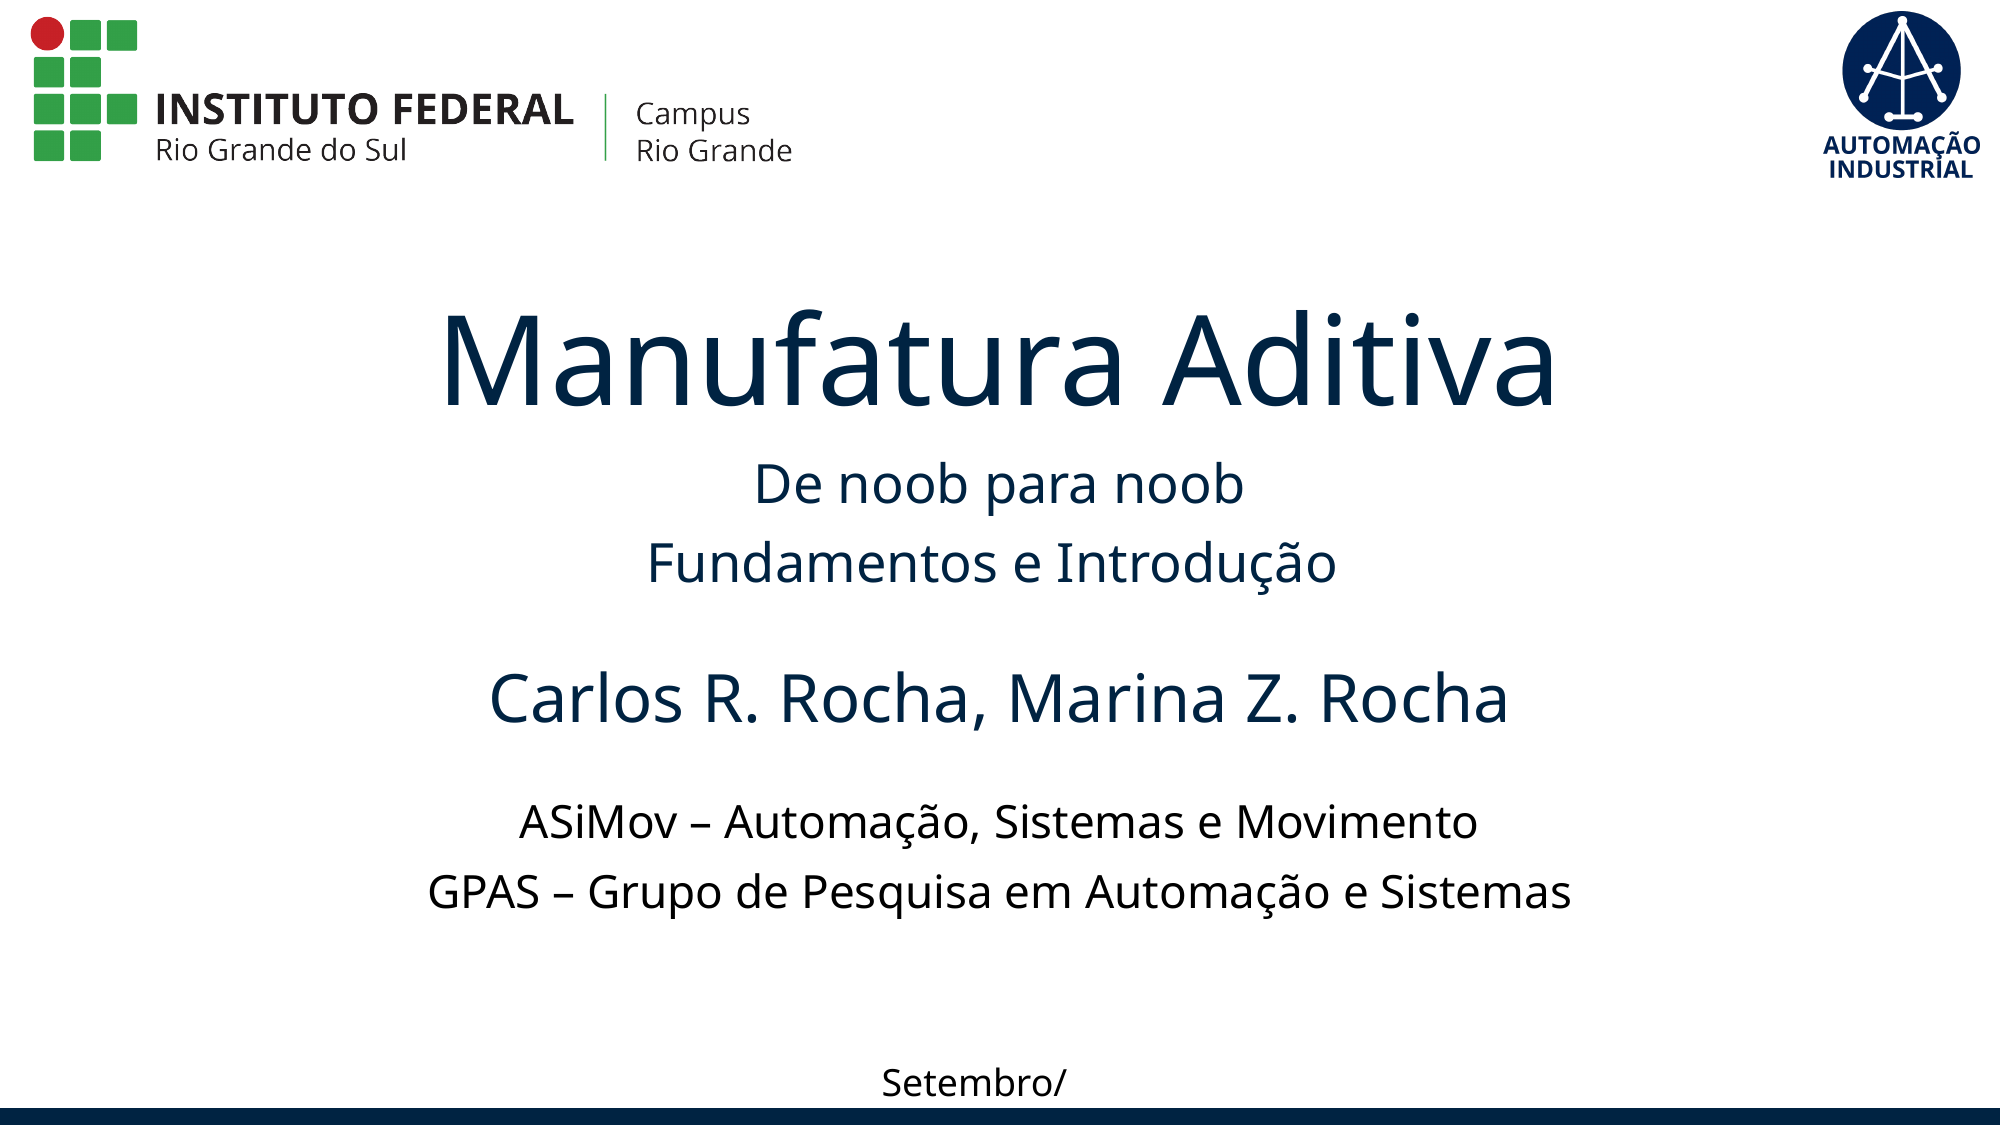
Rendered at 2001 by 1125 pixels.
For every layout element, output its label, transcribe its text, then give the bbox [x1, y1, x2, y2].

text_box De noob para noob Fundamentos e Introdução [520, 449, 1480, 591]
text_box [0, 1108, 2000, 1125]
text_box Carlos R. Rocha, Marina Z. Rocha [421, 657, 1579, 745]
picture [1823, 11, 1980, 178]
text_box Setembro/2019 [826, 1051, 1123, 1108]
text_box ASiMov – Automação, Sistemas e Movimento GPAS – Grupo de Pesquisa em Automação e Sistemas [354, 791, 1645, 957]
text_box Manufatura Aditiva [384, 265, 1615, 440]
picture [27, 14, 796, 166]
